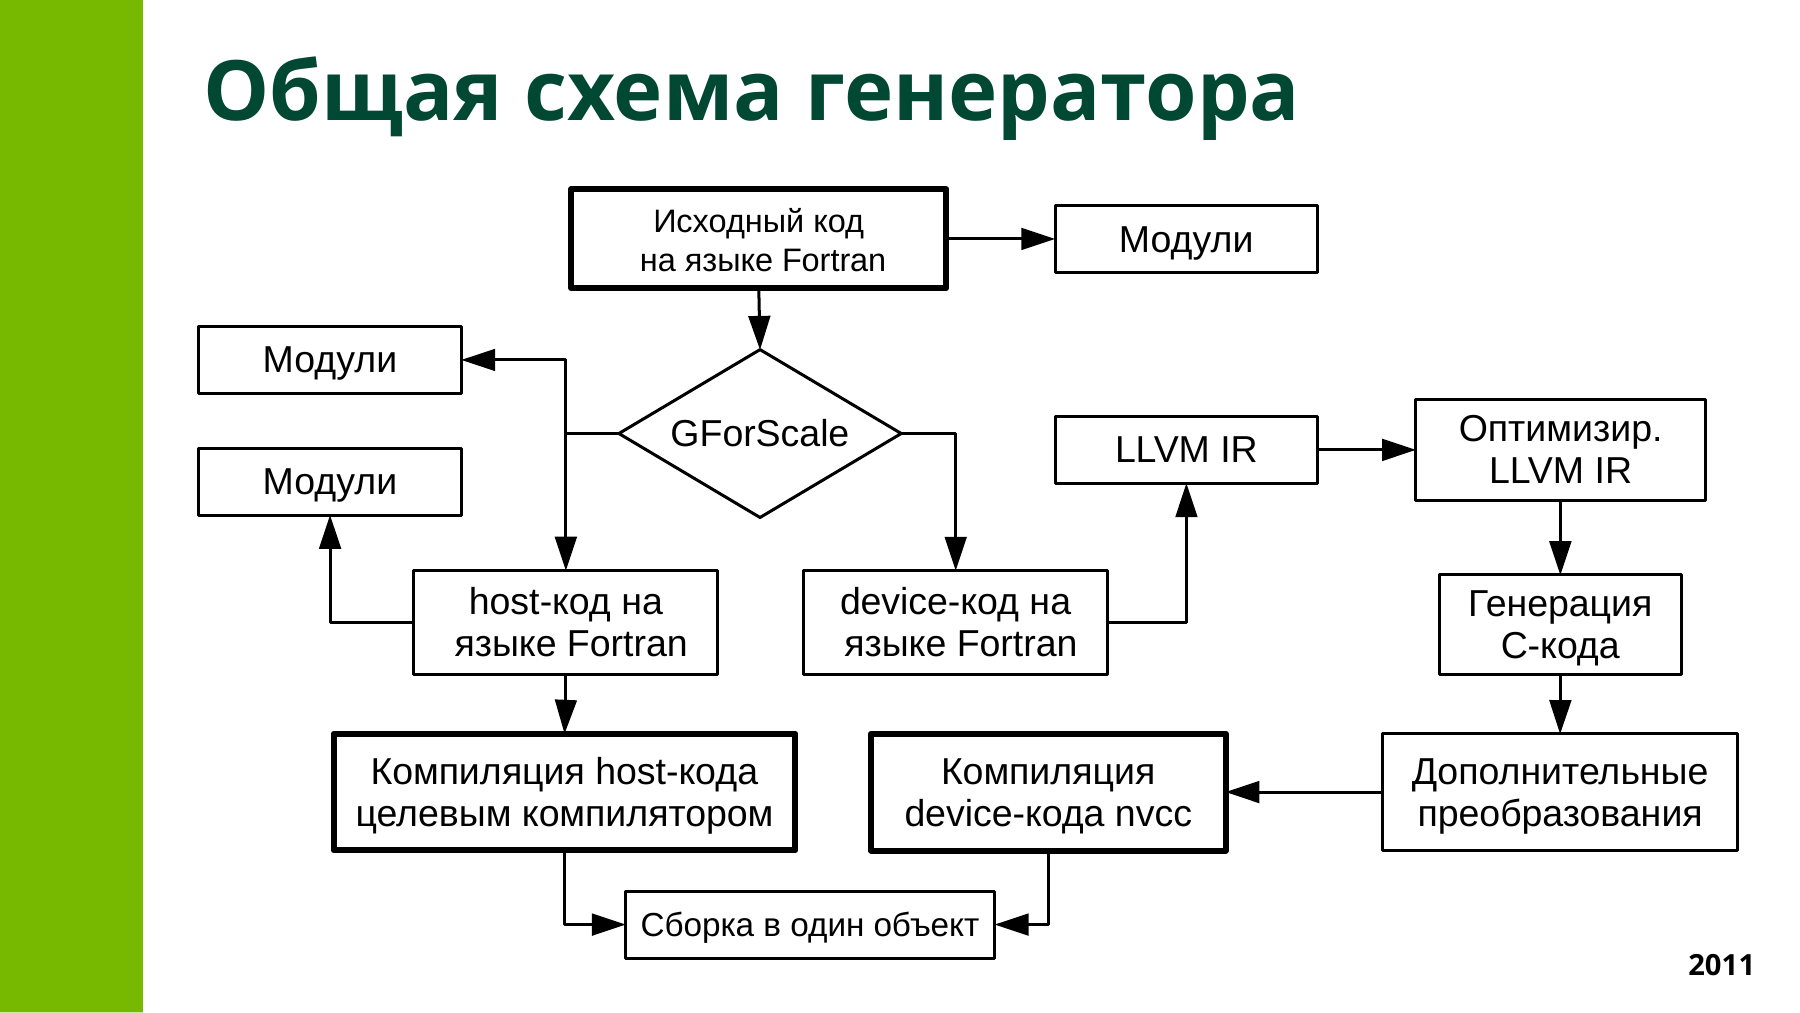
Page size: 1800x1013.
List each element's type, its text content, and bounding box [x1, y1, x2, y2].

text_box Компиляция host-кода целевым компилятором [333, 733, 796, 851]
text_box GForScale [619, 350, 901, 518]
text_box Генерация C-кода [1439, 574, 1682, 675]
text_box Модули [1055, 205, 1318, 273]
text_box LLVM IR [1055, 416, 1318, 484]
text_box Оптимизир. LLVM IR [1415, 399, 1706, 501]
text_box Модули [198, 326, 462, 394]
text_box Компиляция device-кода nvcc [871, 733, 1226, 851]
text_box Сборка в один объект [625, 891, 995, 959]
text_box host-код на языке Fortran [413, 570, 718, 675]
title Общая схема генератора [188, 40, 1733, 211]
text_box Дополнительные преобразования [1382, 733, 1738, 851]
text_box device-код на языке Fortran [803, 570, 1108, 675]
text_box Модули [198, 448, 462, 516]
text_box Исходный код на языке Fortran [571, 189, 947, 289]
